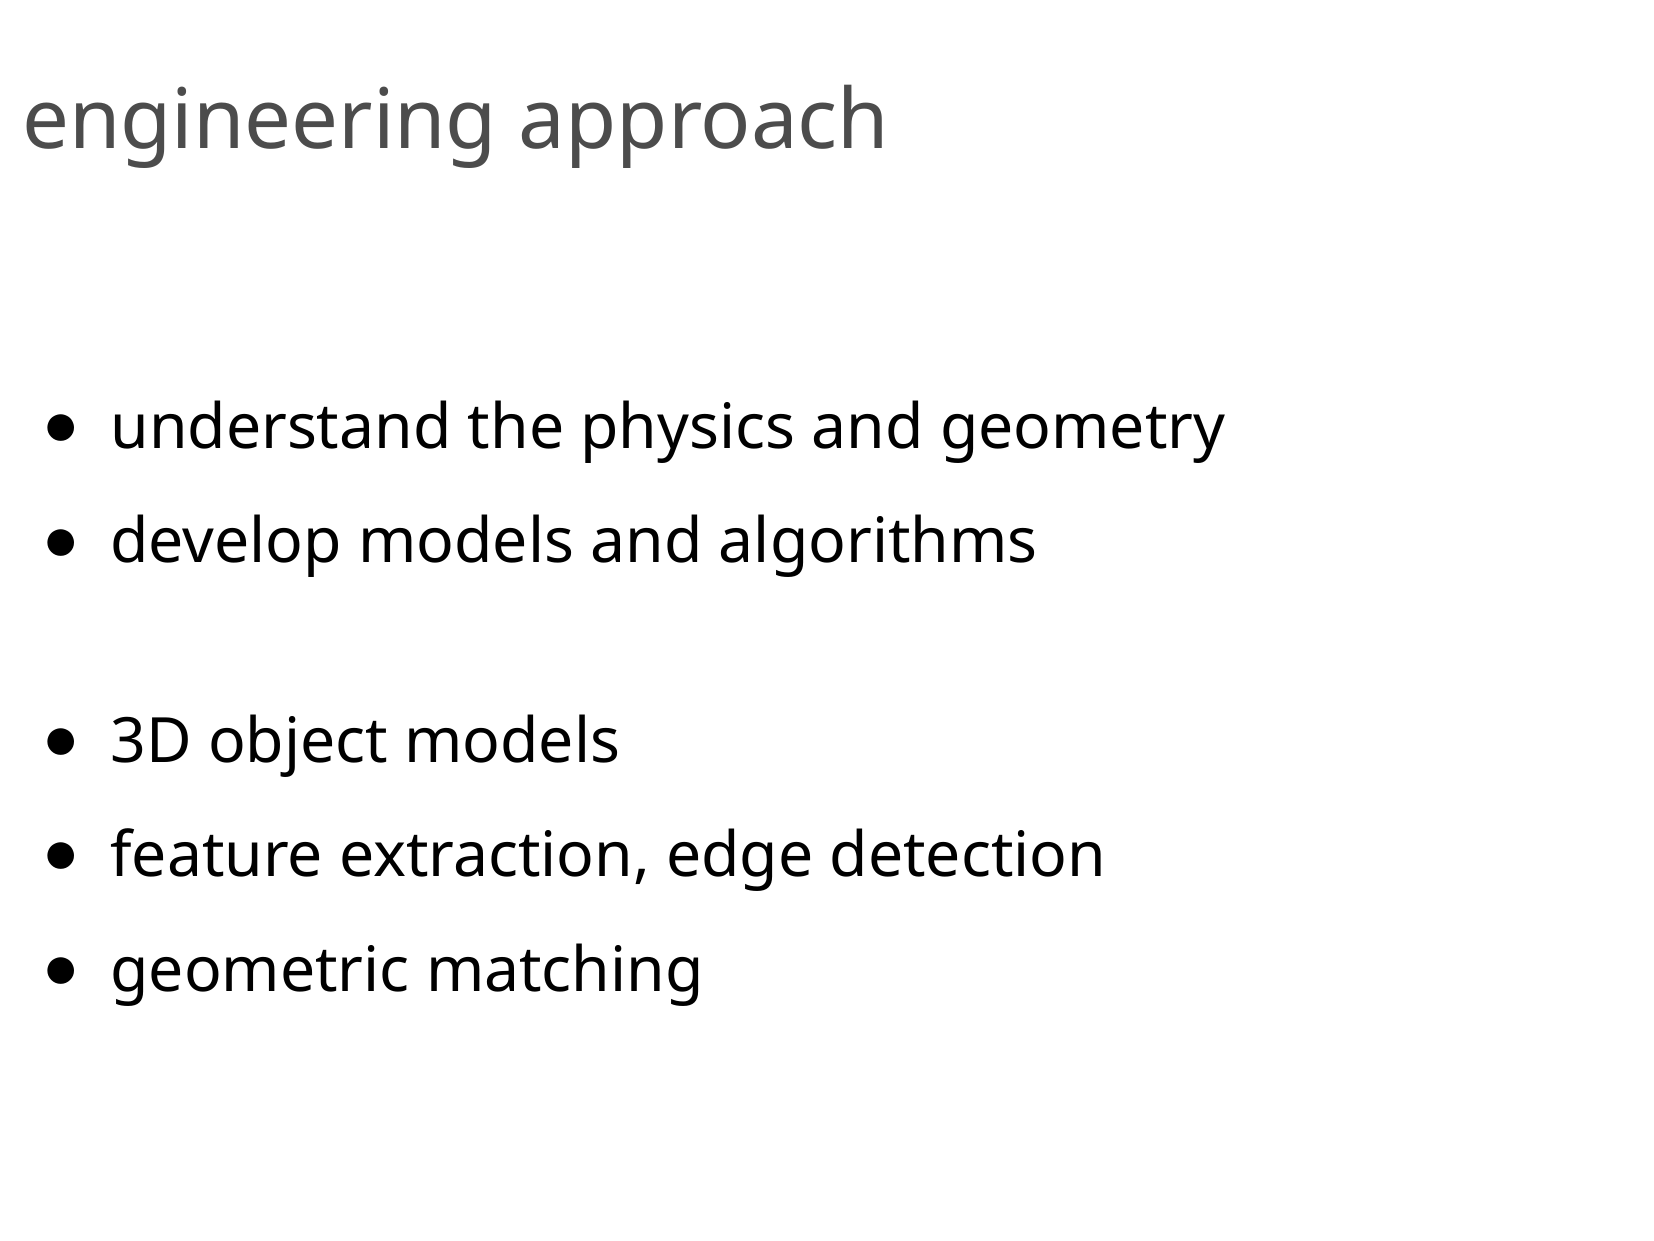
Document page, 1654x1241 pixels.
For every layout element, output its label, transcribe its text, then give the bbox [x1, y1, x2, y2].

list understand the physics and geometry develop models and algorithms 3D object models feature extraction, edge detection geometric matching [25, 226, 1654, 1166]
title engineering approach [22, 19, 1654, 213]
